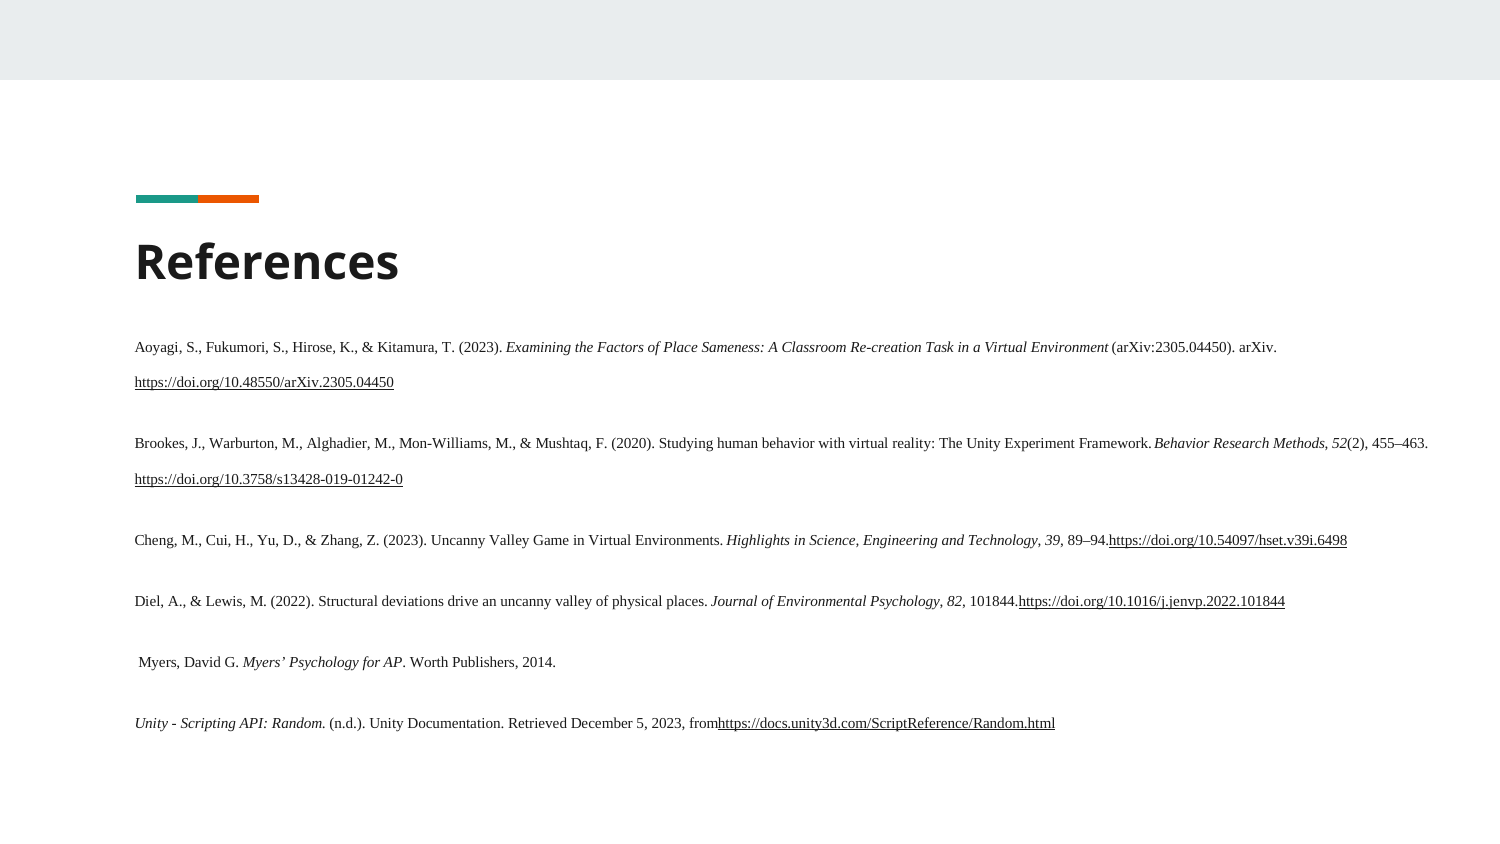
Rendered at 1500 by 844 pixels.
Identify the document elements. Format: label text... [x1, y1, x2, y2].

title References [119, 216, 1381, 304]
list Aoyagi, S., Fukumori, S., Hirose, K., & Kitamura, T. (2023). Examining the Factors of Place Sameness: A Classroom Re-creation Task in a Virtual Environment (arXiv:2305.04450). arXiv. https://doi.org/10.48550/arXiv.2305.04450 Brookes, J., Warburton, M., Alghadier, M., Mon-Williams, M., & Mushtaq, F. (2020). Studying human behavior with virtual reality: The Unity Experiment Framework. Behavior Research Methods, 52(2), 455–463. https://doi.org/10.3758/s13428-019-01242-0 Cheng, M., Cui, H., Yu, D., & Zhang, Z. (2023). Uncanny Valley Game in Virtual Environments. Highlights in Science, Engineering and Technology, 39, 89–94. https://doi.org/10.54097/hset.v39i.6498 Diel, A., & Lewis, M. (2022). Structural deviations drive an uncanny valley of physical places. Journal of Environmental Psychology, 82, 101844. https://doi.org/10.1016/j.jenvp.2022.101844 Myers, David G. Myers’ Psychology for AP. Worth Publishers, 2014. Unity - Scripting API: Random. (n.d.). Unity Documentation. Retrieved December 5, 2023, from https://docs.unity3d.com/ScriptReference/Random.html [119, 304, 1450, 804]
